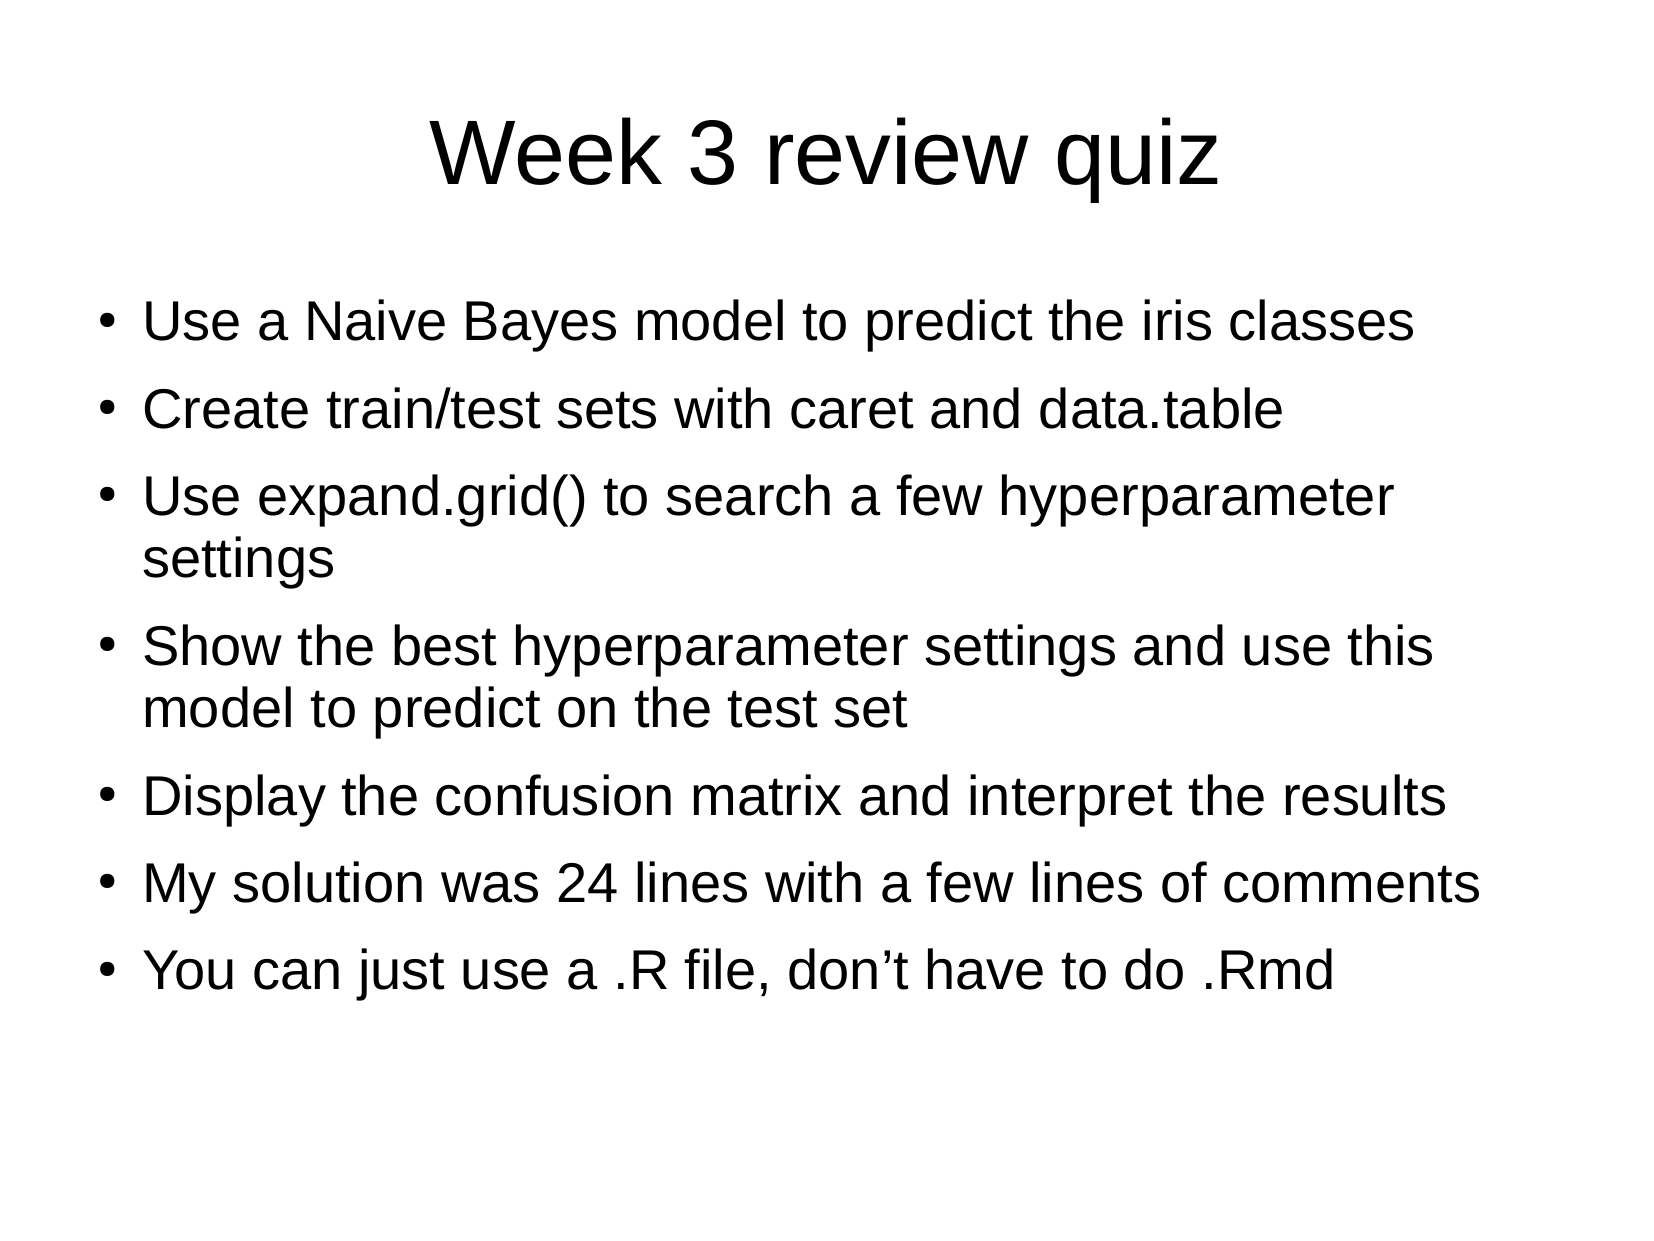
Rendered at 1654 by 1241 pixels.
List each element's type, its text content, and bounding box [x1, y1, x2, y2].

list Use a Naive Bayes model to predict the iris classes Create train/test sets with caret and data.table Use expand.grid() to search a few hyperparameter settings Show the best hyperparameter settings and use this model to predict on the test set Display the confusion matrix and interpret the results My solution was 24 lines with a few lines of comments You can just use a .R file, don’t have to do .Rmd [82, 290, 1571, 1010]
title Week 3 review quiz [82, 49, 1571, 257]
